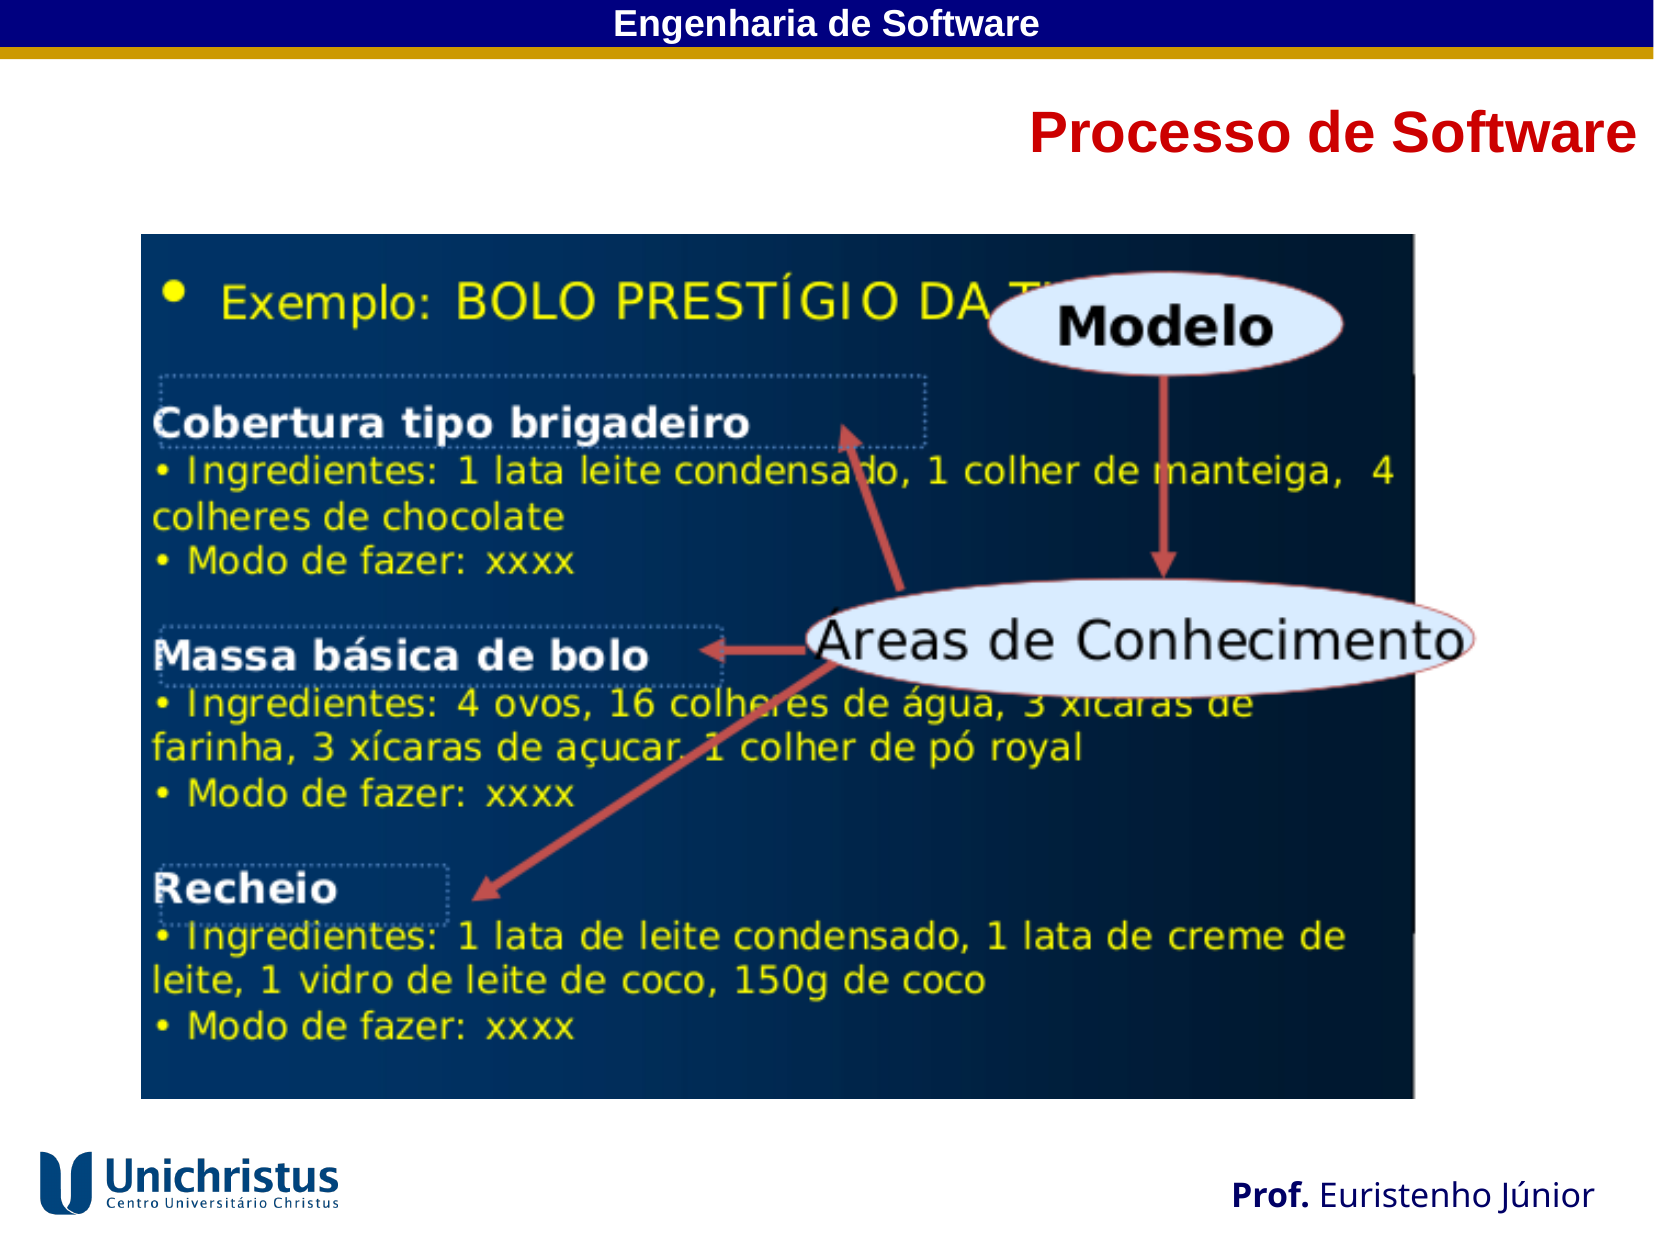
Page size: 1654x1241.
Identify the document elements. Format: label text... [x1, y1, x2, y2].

text_box Engenharia de Software [0, 0, 1654, 47]
picture [141, 234, 1486, 1099]
text_box [0, 47, 1654, 60]
text_box Processo de Software [1014, 92, 1654, 173]
picture [35, 1148, 343, 1217]
text_box Prof. Euristenho Júnior [1216, 1163, 1654, 1224]
